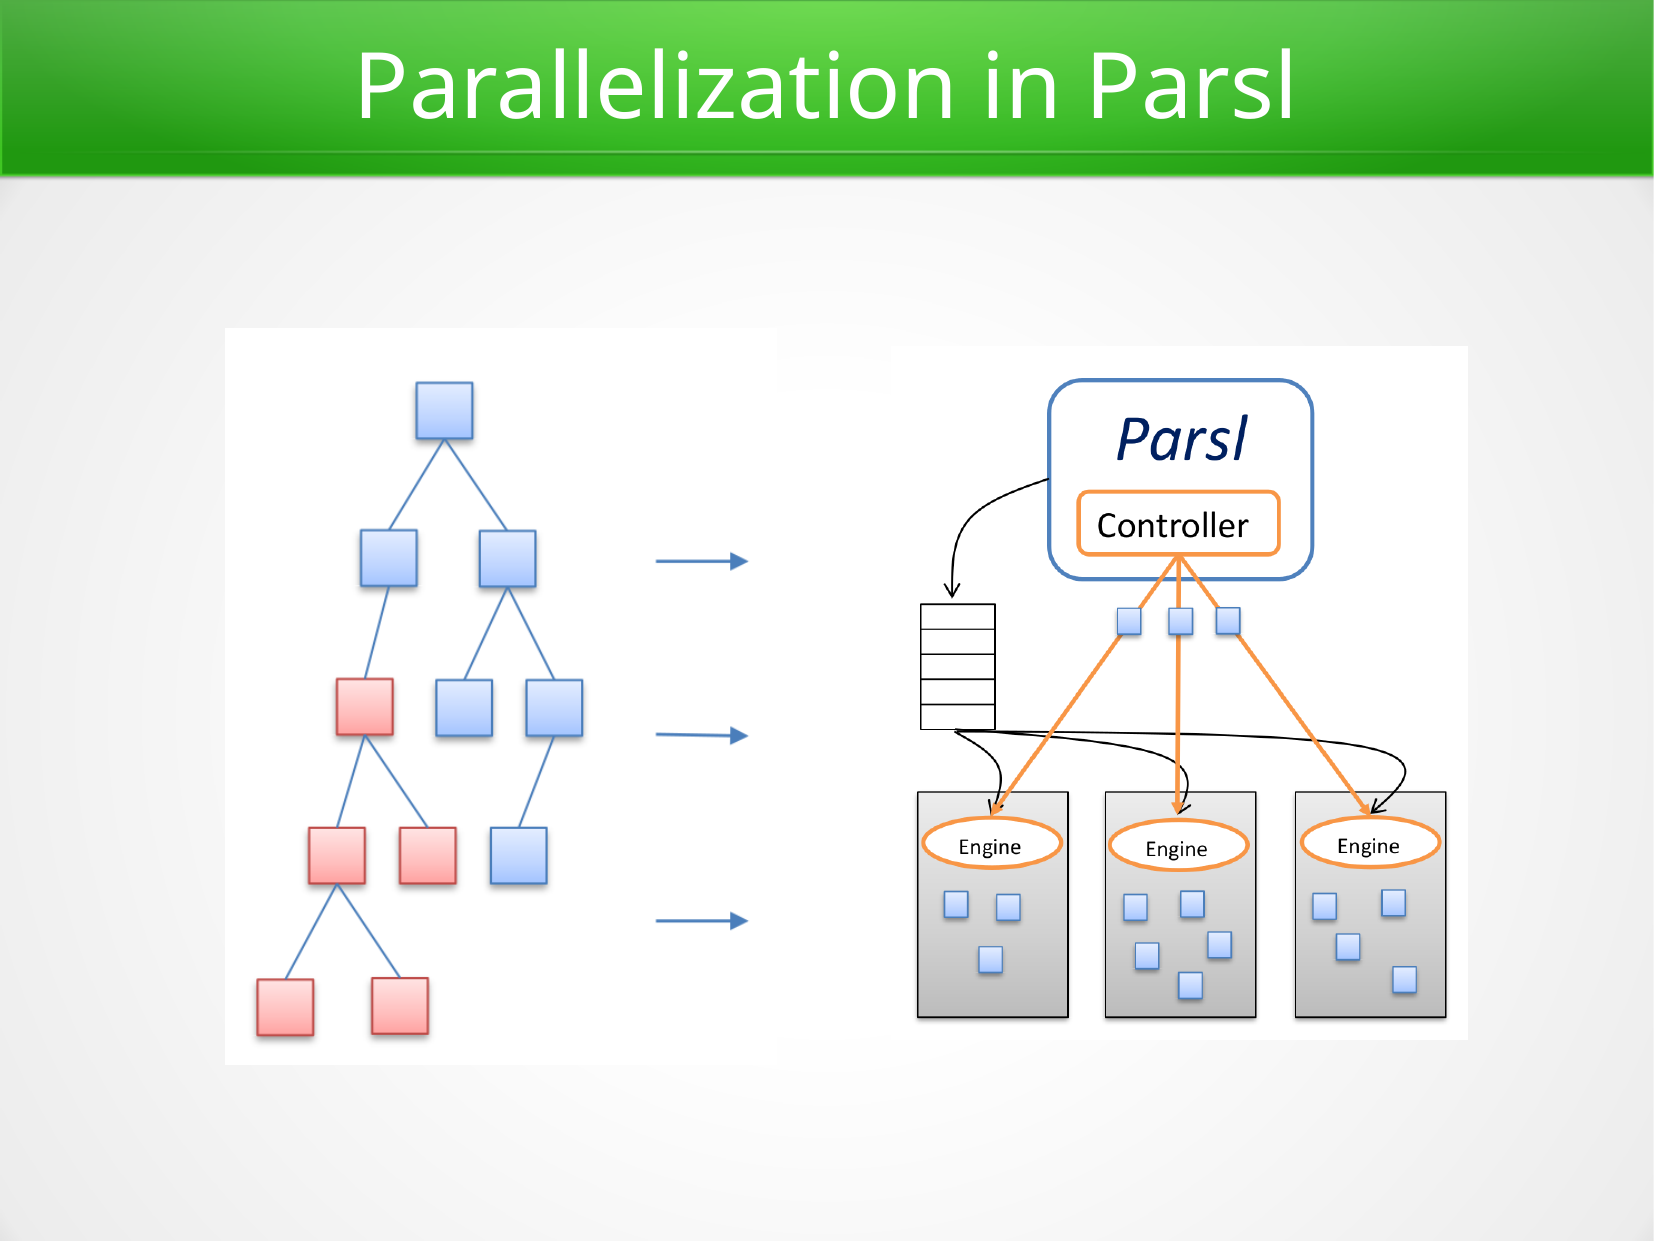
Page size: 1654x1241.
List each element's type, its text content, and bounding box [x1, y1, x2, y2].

title Parallelization in Parsl [82, 11, 1571, 154]
picture [0, 0, 1654, 1241]
